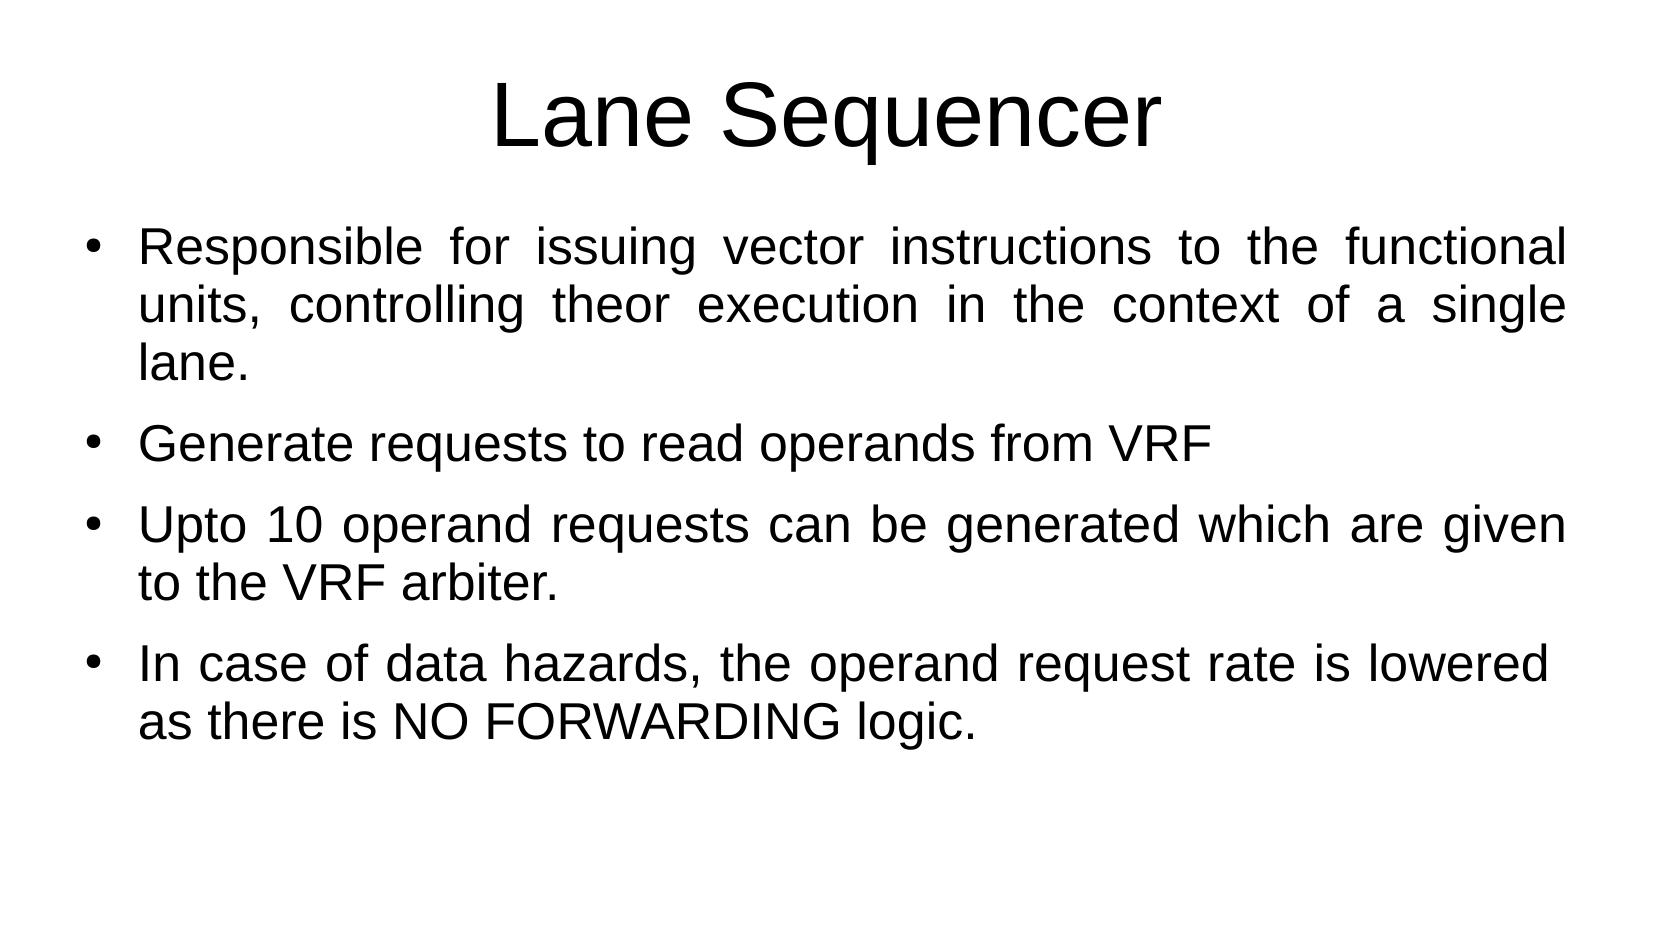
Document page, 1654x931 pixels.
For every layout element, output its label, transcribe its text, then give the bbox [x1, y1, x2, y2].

title Lane Sequencer [82, 37, 1571, 193]
list Responsible for issuing vector instructions to the functional units, controlling theor execution in the context of a single lane. Generate requests to read operands from VRF Upto 10 operand requests can be generated which are given to the VRF arbiter. In case of data hazards, the operand request rate is lowered as there is NO FORWARDING logic. [82, 217, 1571, 758]
